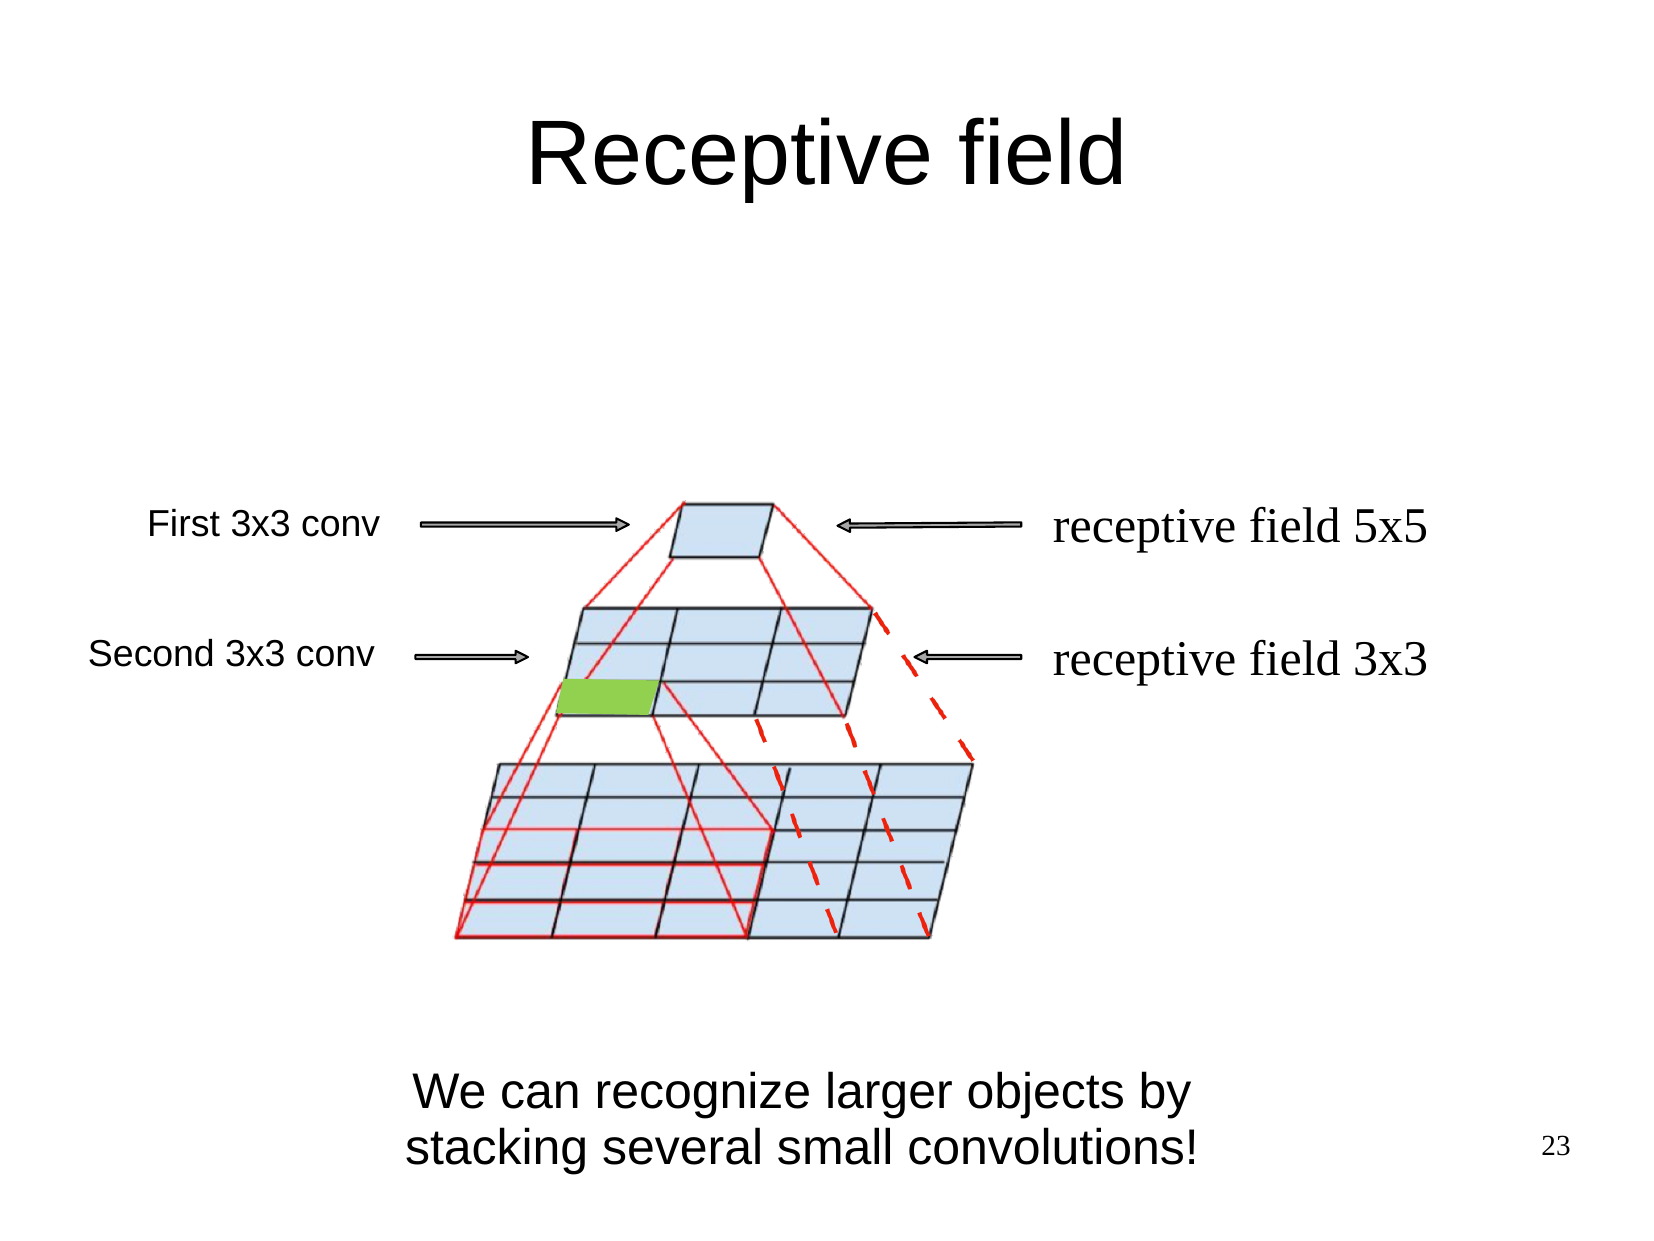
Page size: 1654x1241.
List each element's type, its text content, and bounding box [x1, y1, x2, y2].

text_box [914, 650, 1022, 664]
text_box First 3x3 conv [132, 494, 396, 552]
text_box We can recognize larger objects by stacking several small convolutions! [343, 1062, 1261, 1176]
text_box Second 3x3 conv [73, 624, 390, 682]
text_box [837, 519, 1022, 532]
text_box receptive field 5x5 [1052, 498, 1429, 554]
title Receptive field [82, 49, 1571, 257]
picture [442, 479, 982, 972]
text_box [420, 518, 629, 531]
text_box receptive field 3x3 [1052, 630, 1429, 687]
text_box [556, 678, 660, 715]
text_box [415, 650, 529, 664]
